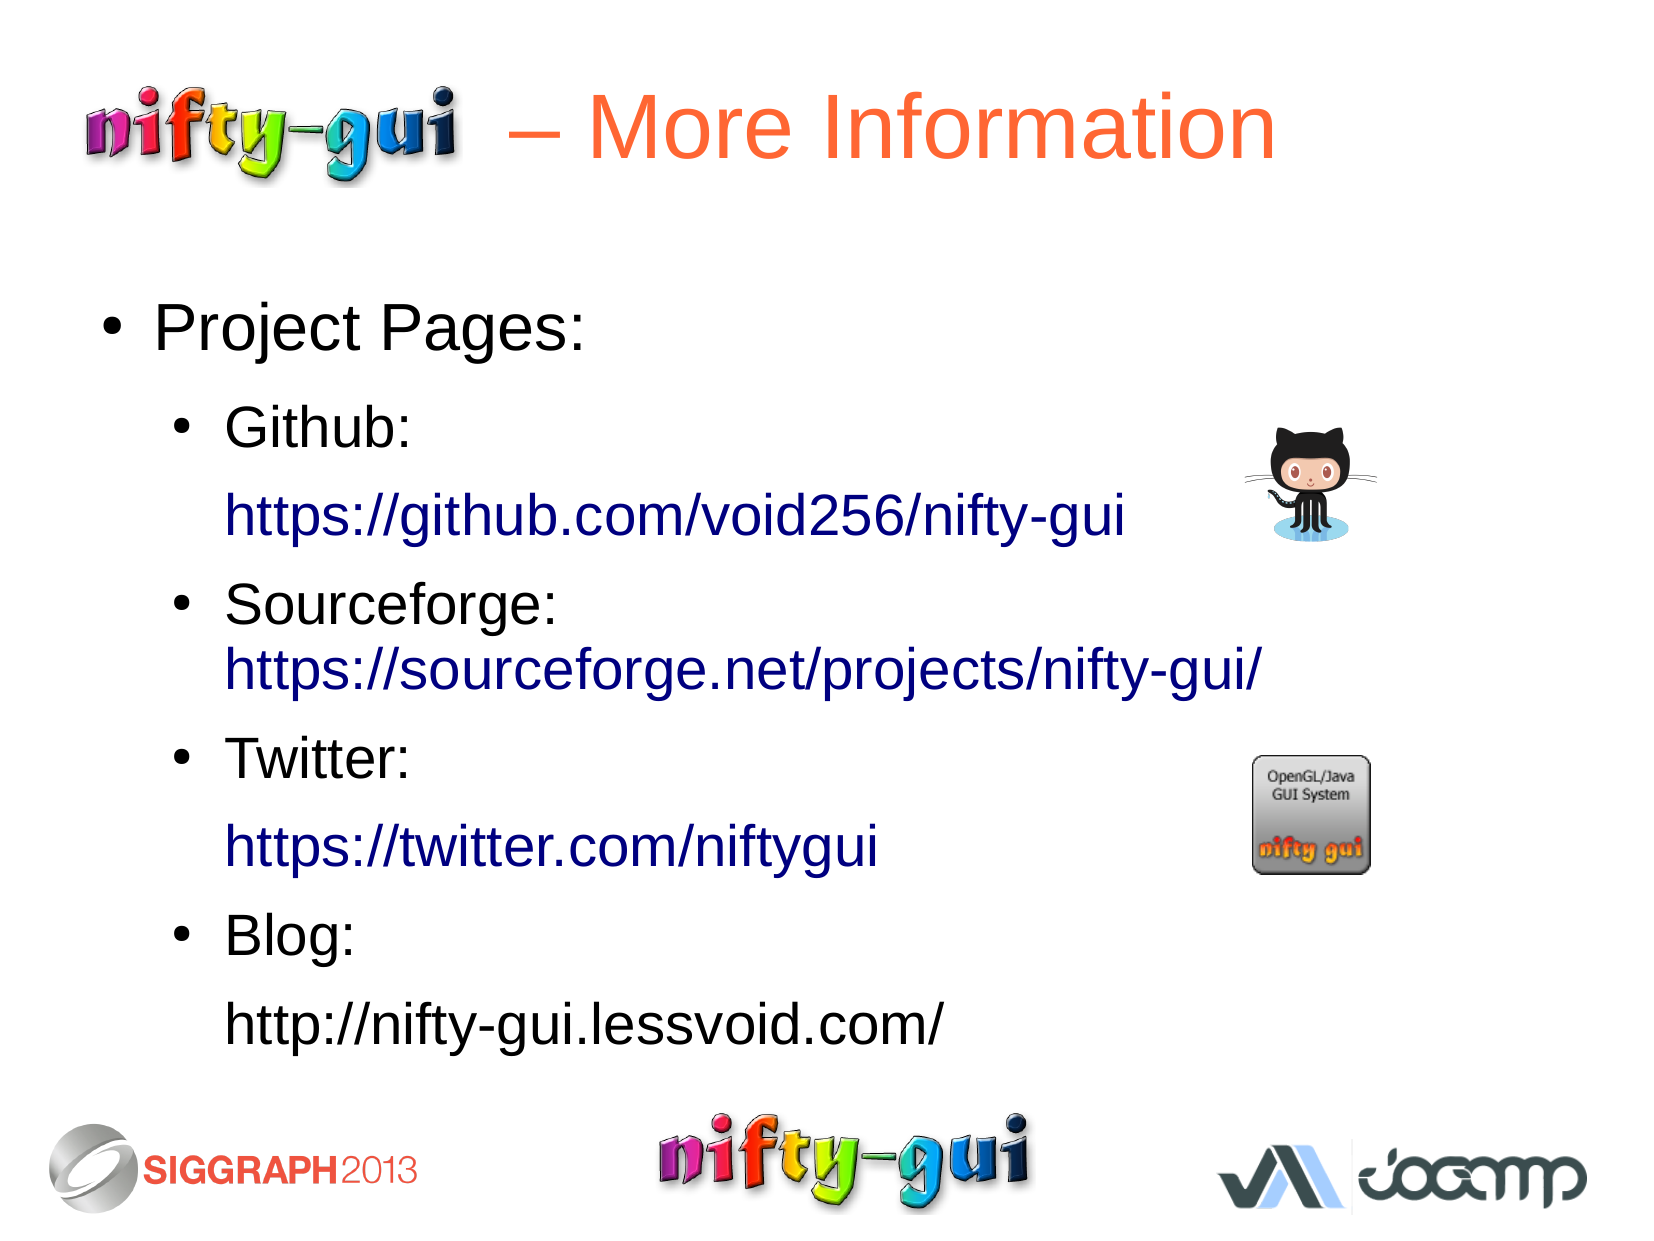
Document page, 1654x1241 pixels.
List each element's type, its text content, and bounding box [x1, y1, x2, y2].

list Project Pages: Github: https://github.com/void256/nifty-gui Sourceforge: https://sourceforge.net/projects/nifty-gui/ Twitter: https://twitter.com/niftygui Blog: http://nifty-gui.lessvoid.com/ [82, 290, 1571, 1109]
picture [1215, 1139, 1587, 1215]
picture [45, 1122, 421, 1215]
picture [1252, 755, 1371, 875]
text_box – More Information [495, 75, 1295, 178]
picture [652, 1109, 1036, 1216]
picture [1240, 425, 1382, 544]
picture [79, 81, 463, 188]
